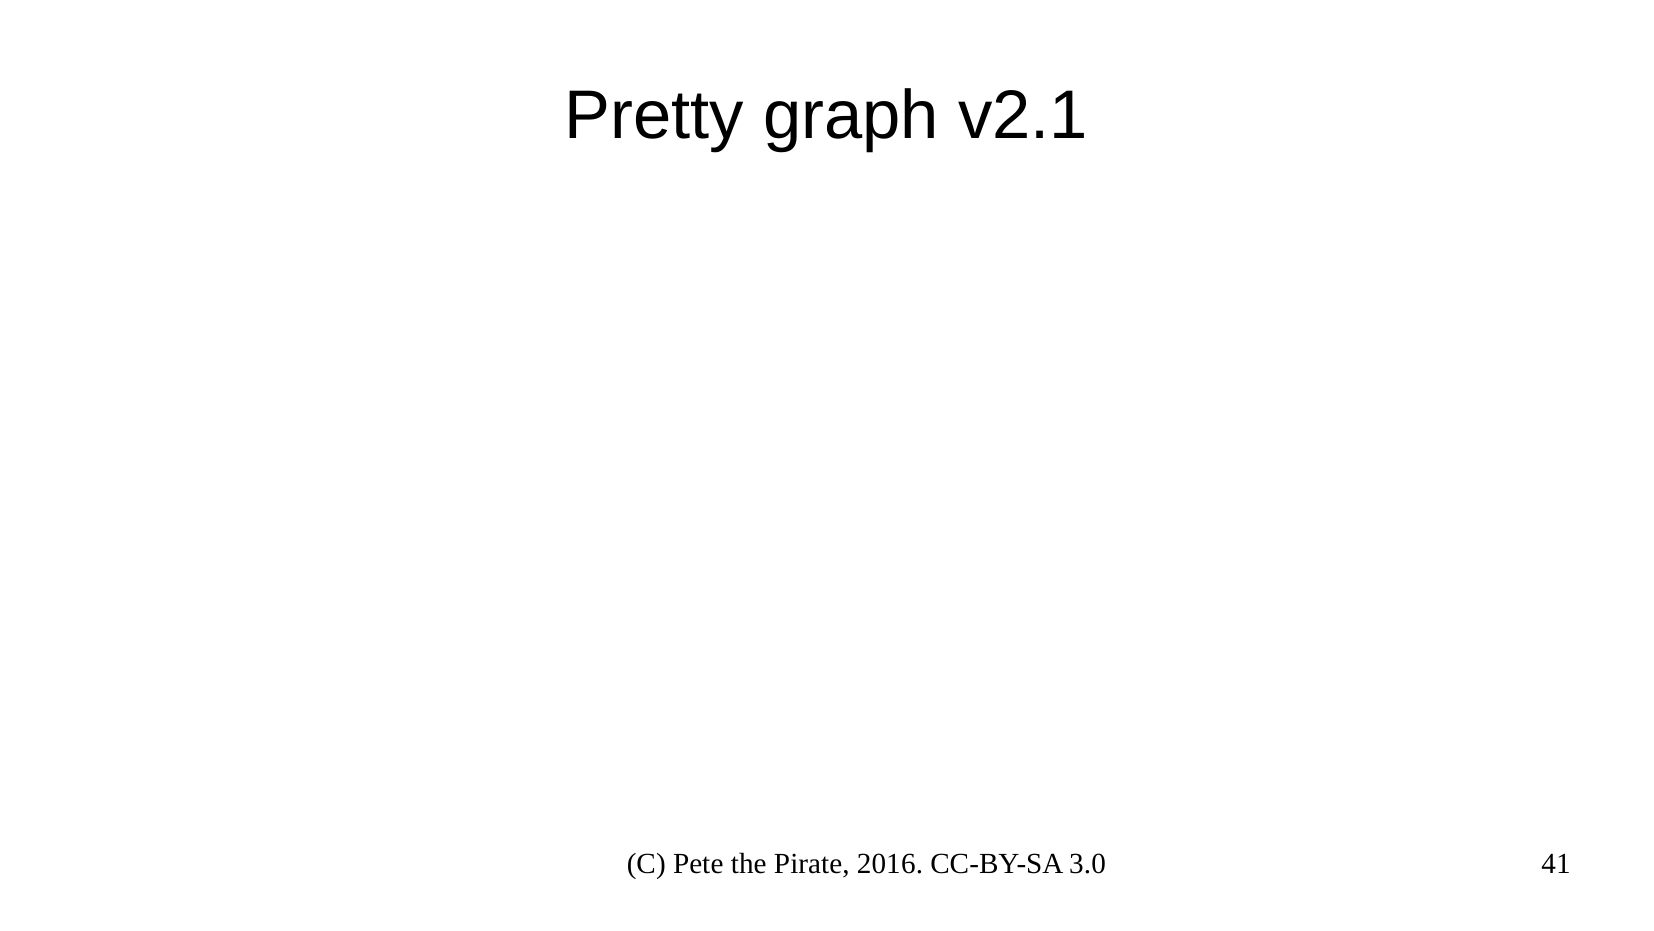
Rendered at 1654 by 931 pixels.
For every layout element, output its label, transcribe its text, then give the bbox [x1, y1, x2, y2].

title Pretty graph v2.1 [82, 37, 1571, 193]
